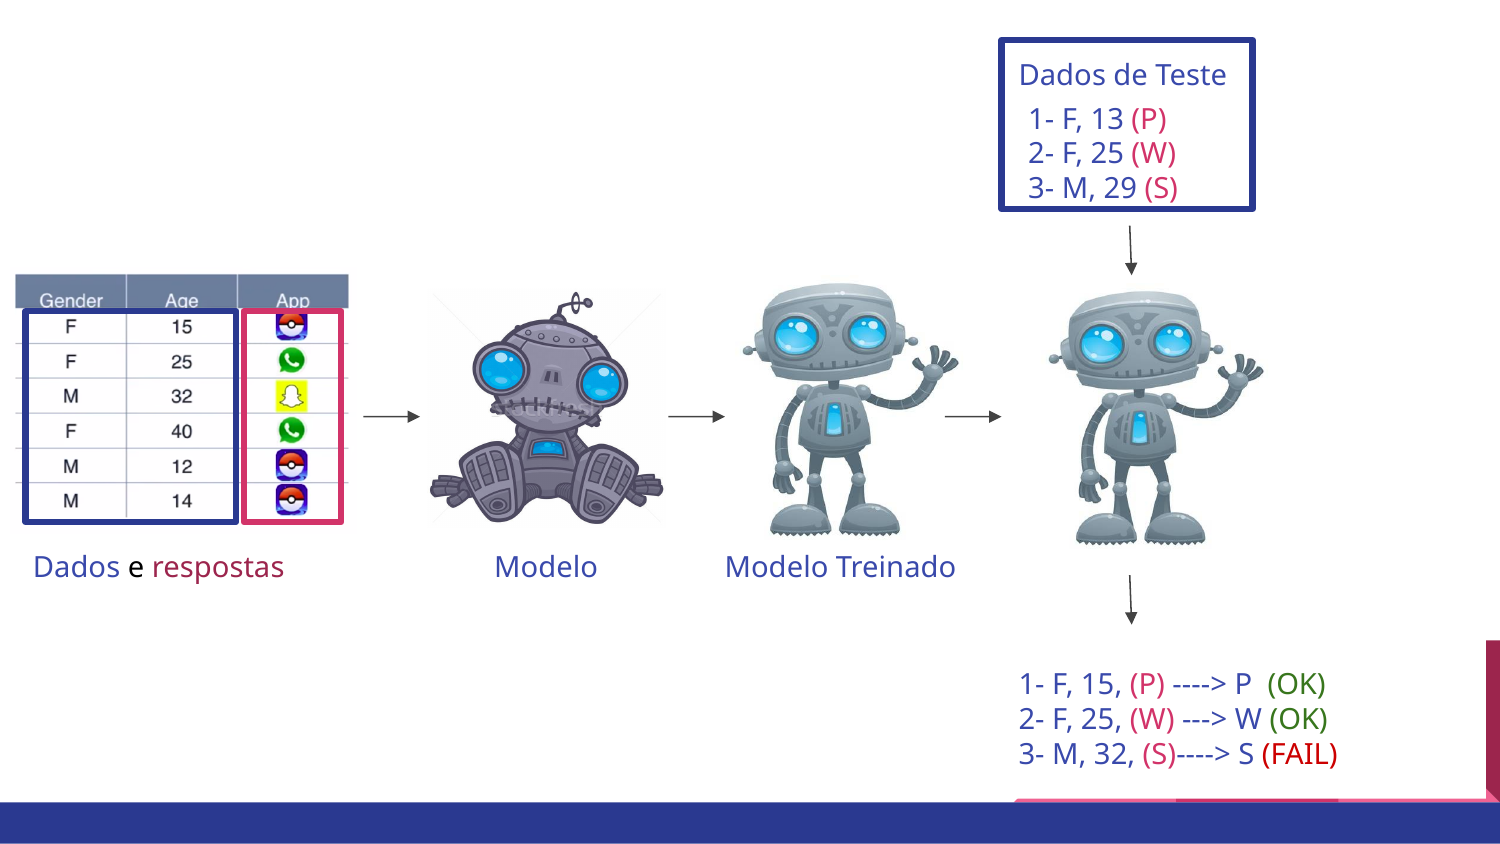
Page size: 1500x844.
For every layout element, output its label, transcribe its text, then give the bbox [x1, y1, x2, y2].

picture [10, 267, 357, 534]
picture [716, 275, 983, 533]
text_box Modelo [398, 533, 693, 590]
text_box Dados de Teste [1003, 41, 1313, 199]
picture [1022, 283, 1288, 550]
picture [427, 288, 666, 528]
text_box Dados e respostas [17, 533, 327, 590]
text_box Modelo Treinado [693, 533, 988, 590]
text_box 1- F, 13 (P) 2- F, 25 (W) 3- M, 29 (S) [1013, 84, 1322, 243]
text_box 1- F, 15, (P) ----> P (OK) 2- F, 25, (W) ---> W (OK) 3- M, 32, (S)----> S (FAIL) [1003, 650, 1355, 808]
text_box [83, 634, 1486, 799]
